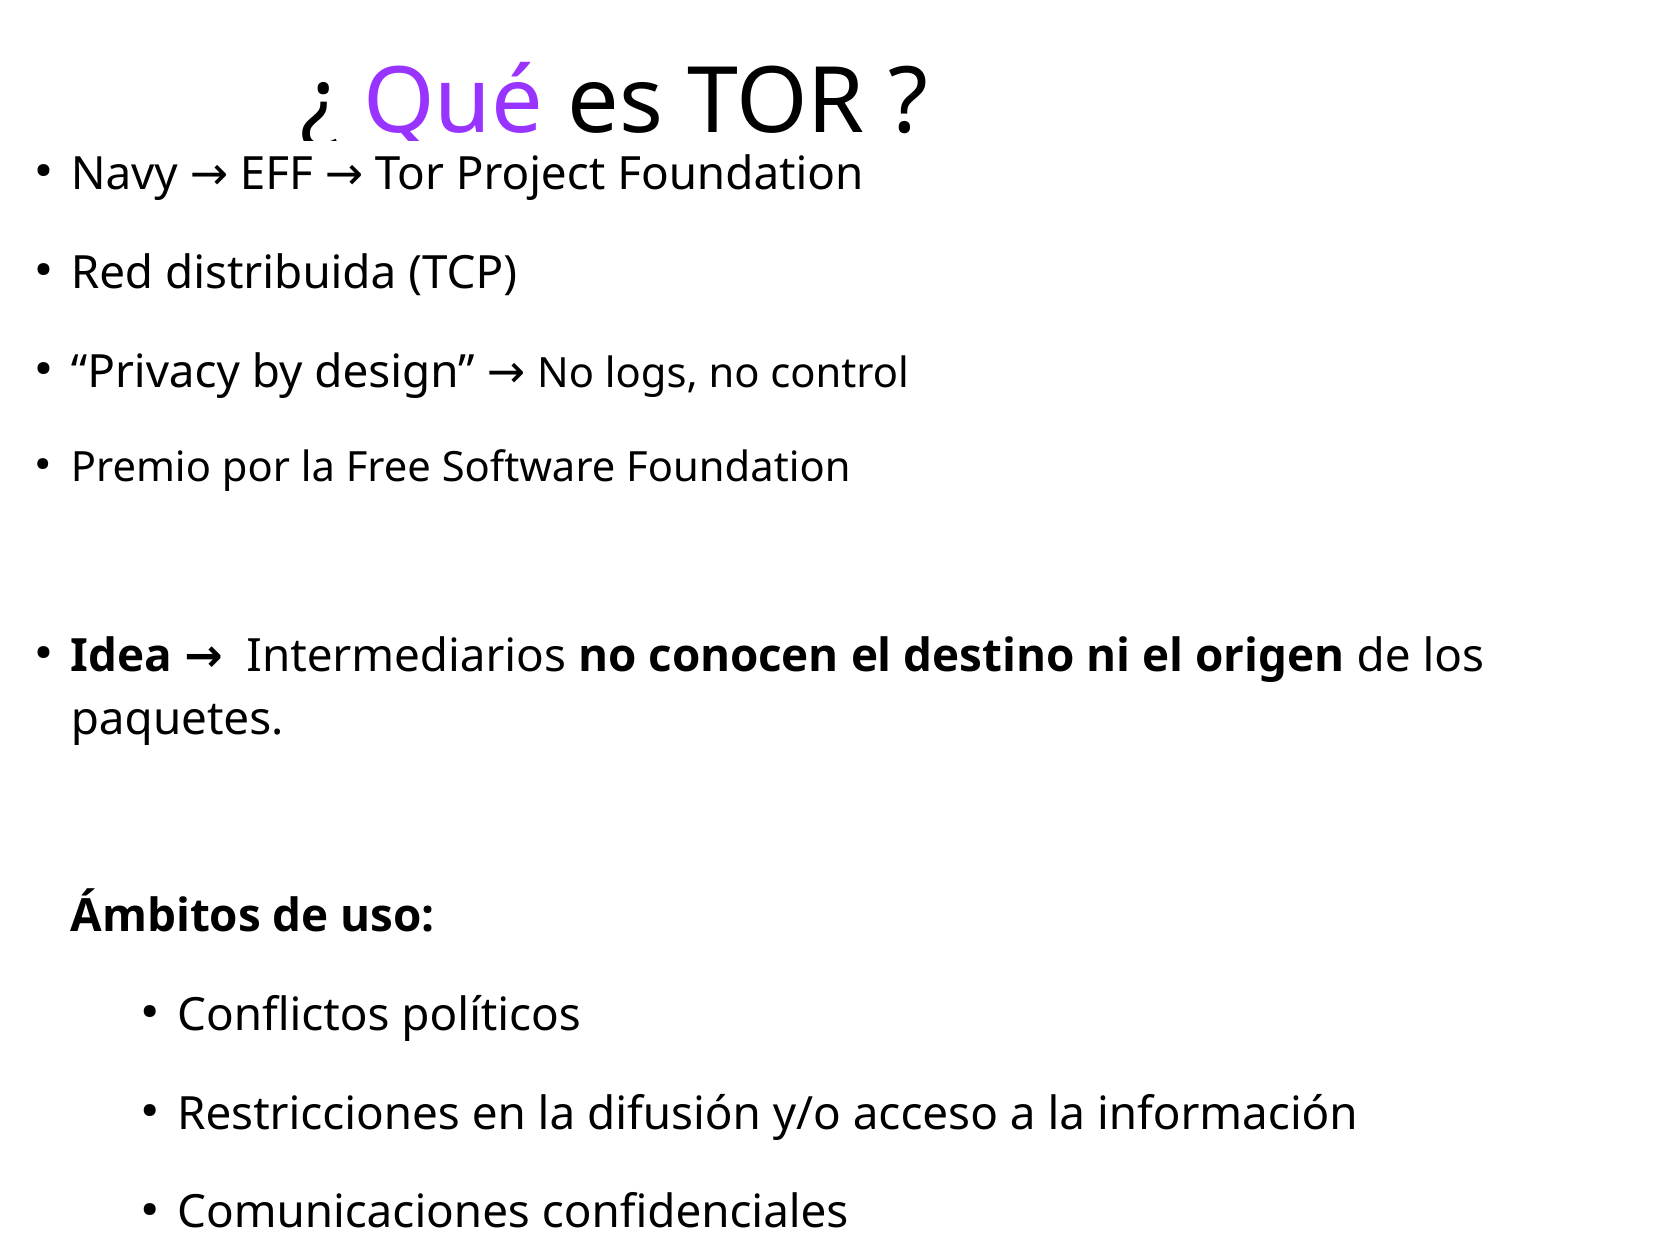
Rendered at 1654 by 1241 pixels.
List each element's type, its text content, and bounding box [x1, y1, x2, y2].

title ¿ Qué es TOR ? [0, 0, 1252, 201]
text_box Navy → EFF → Tor Project Foundation Red distribuida (TCP) “Privacy by design” → No logs, no control Premio por la Free Software Foundation Idea → Intermediarios no conocen el destino ni el origen de los paquetes. Ámbitos de uso: Conflictos políticos Restricciones en la difusión y/o acceso a la información Comunicaciones confidenciales [35, 193, 1607, 1189]
